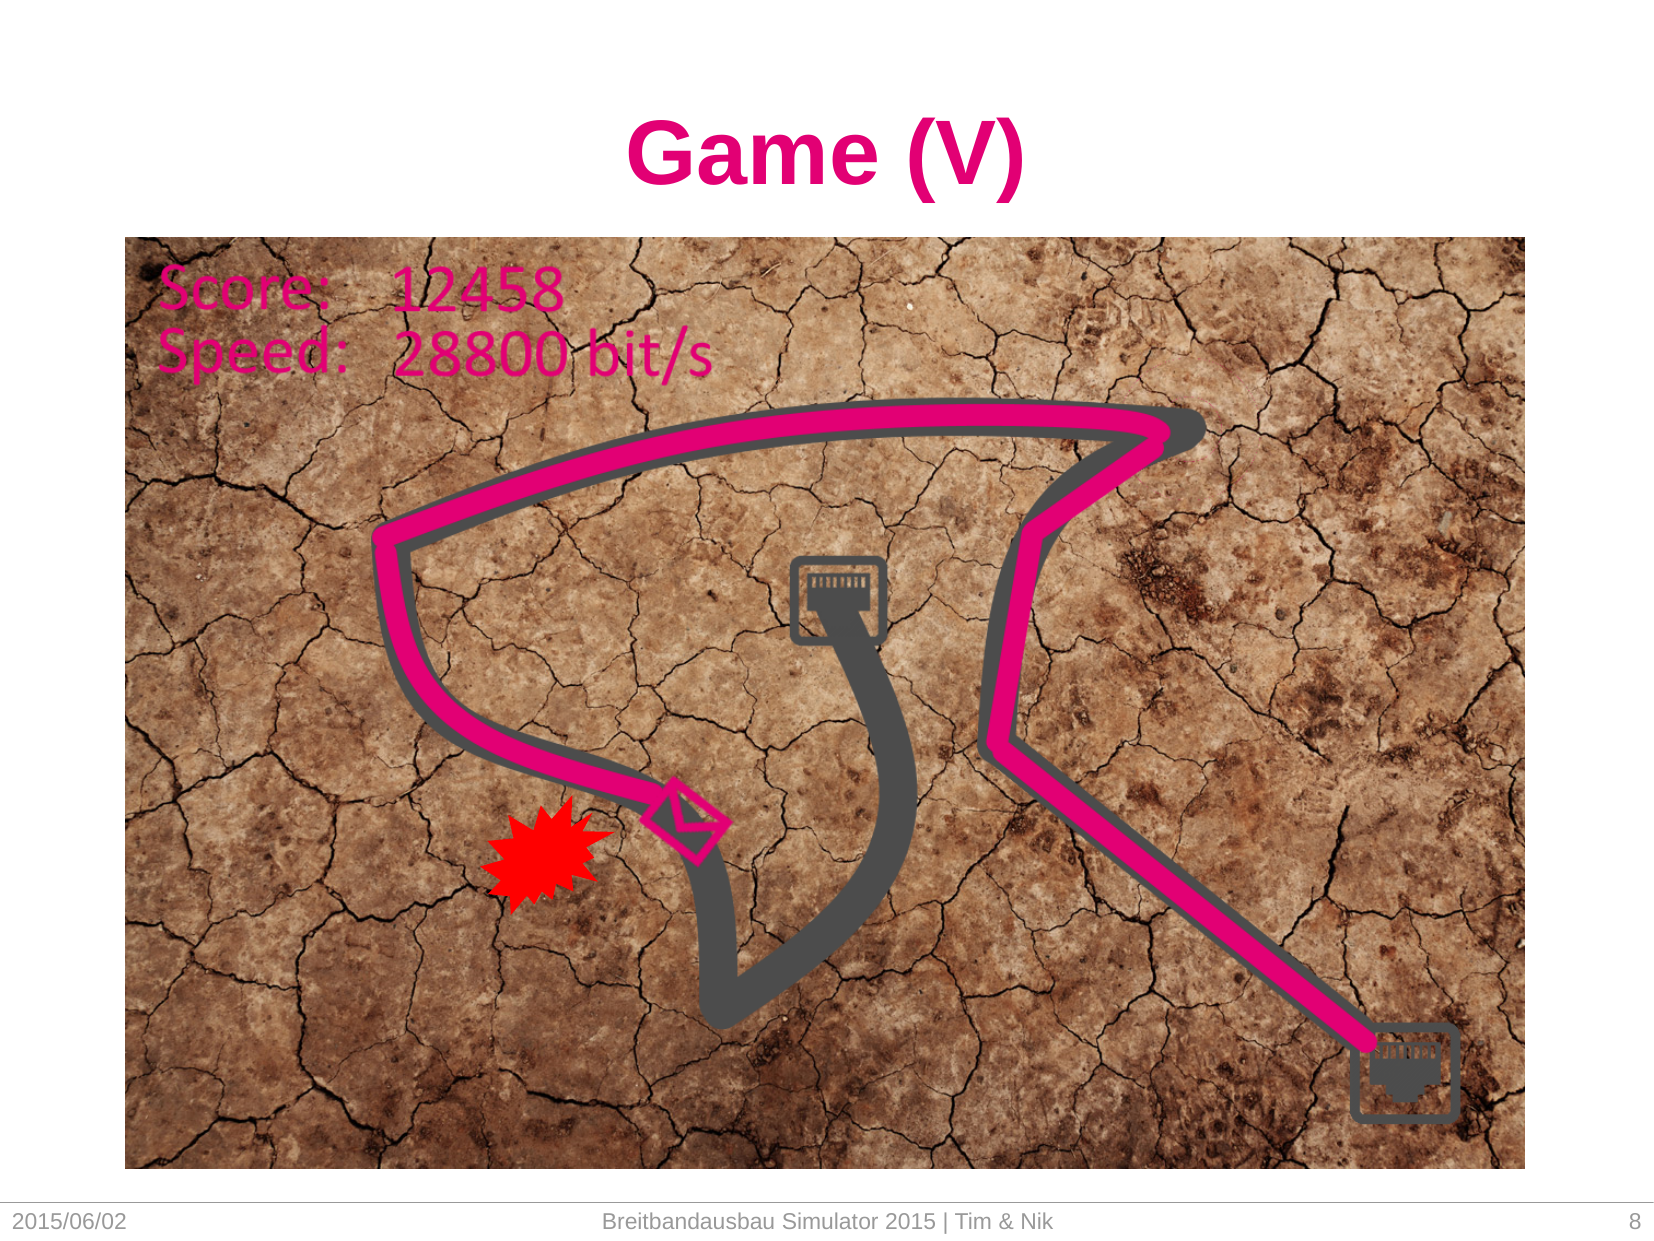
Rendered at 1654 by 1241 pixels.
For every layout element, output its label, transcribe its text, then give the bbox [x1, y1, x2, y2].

picture [125, 237, 1525, 1169]
title Game (V) [82, 49, 1571, 257]
text_box [480, 795, 616, 916]
